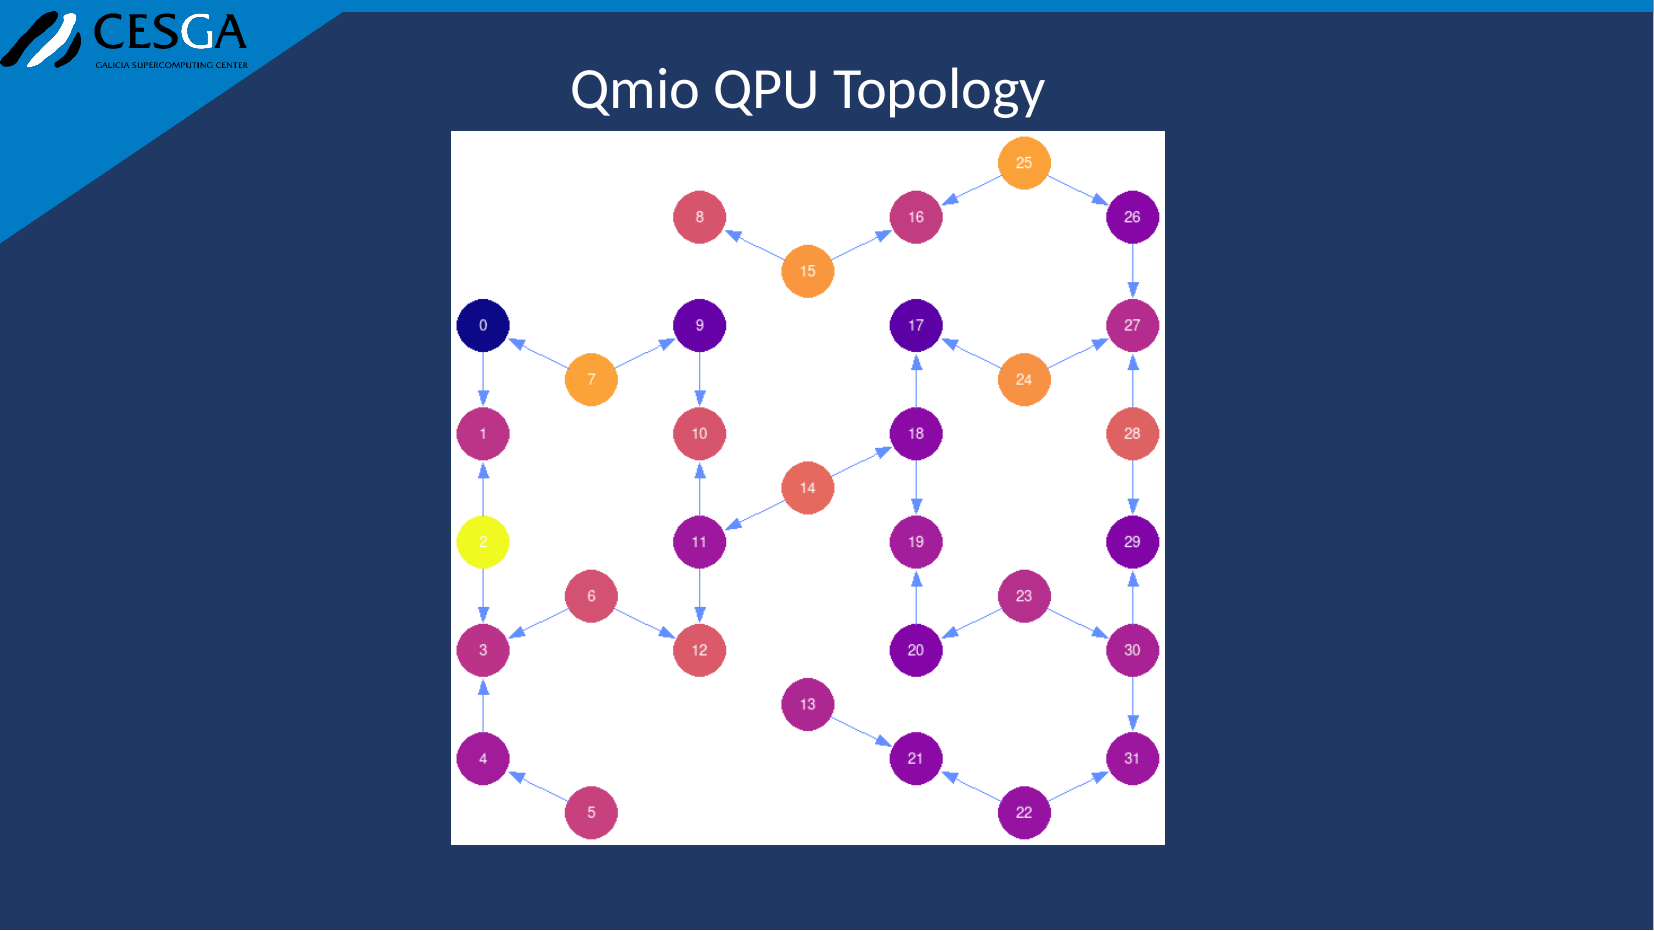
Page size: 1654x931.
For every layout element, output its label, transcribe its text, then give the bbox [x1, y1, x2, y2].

text_box Qmio QPU Topology [555, 42, 1062, 128]
picture [451, 131, 1165, 845]
